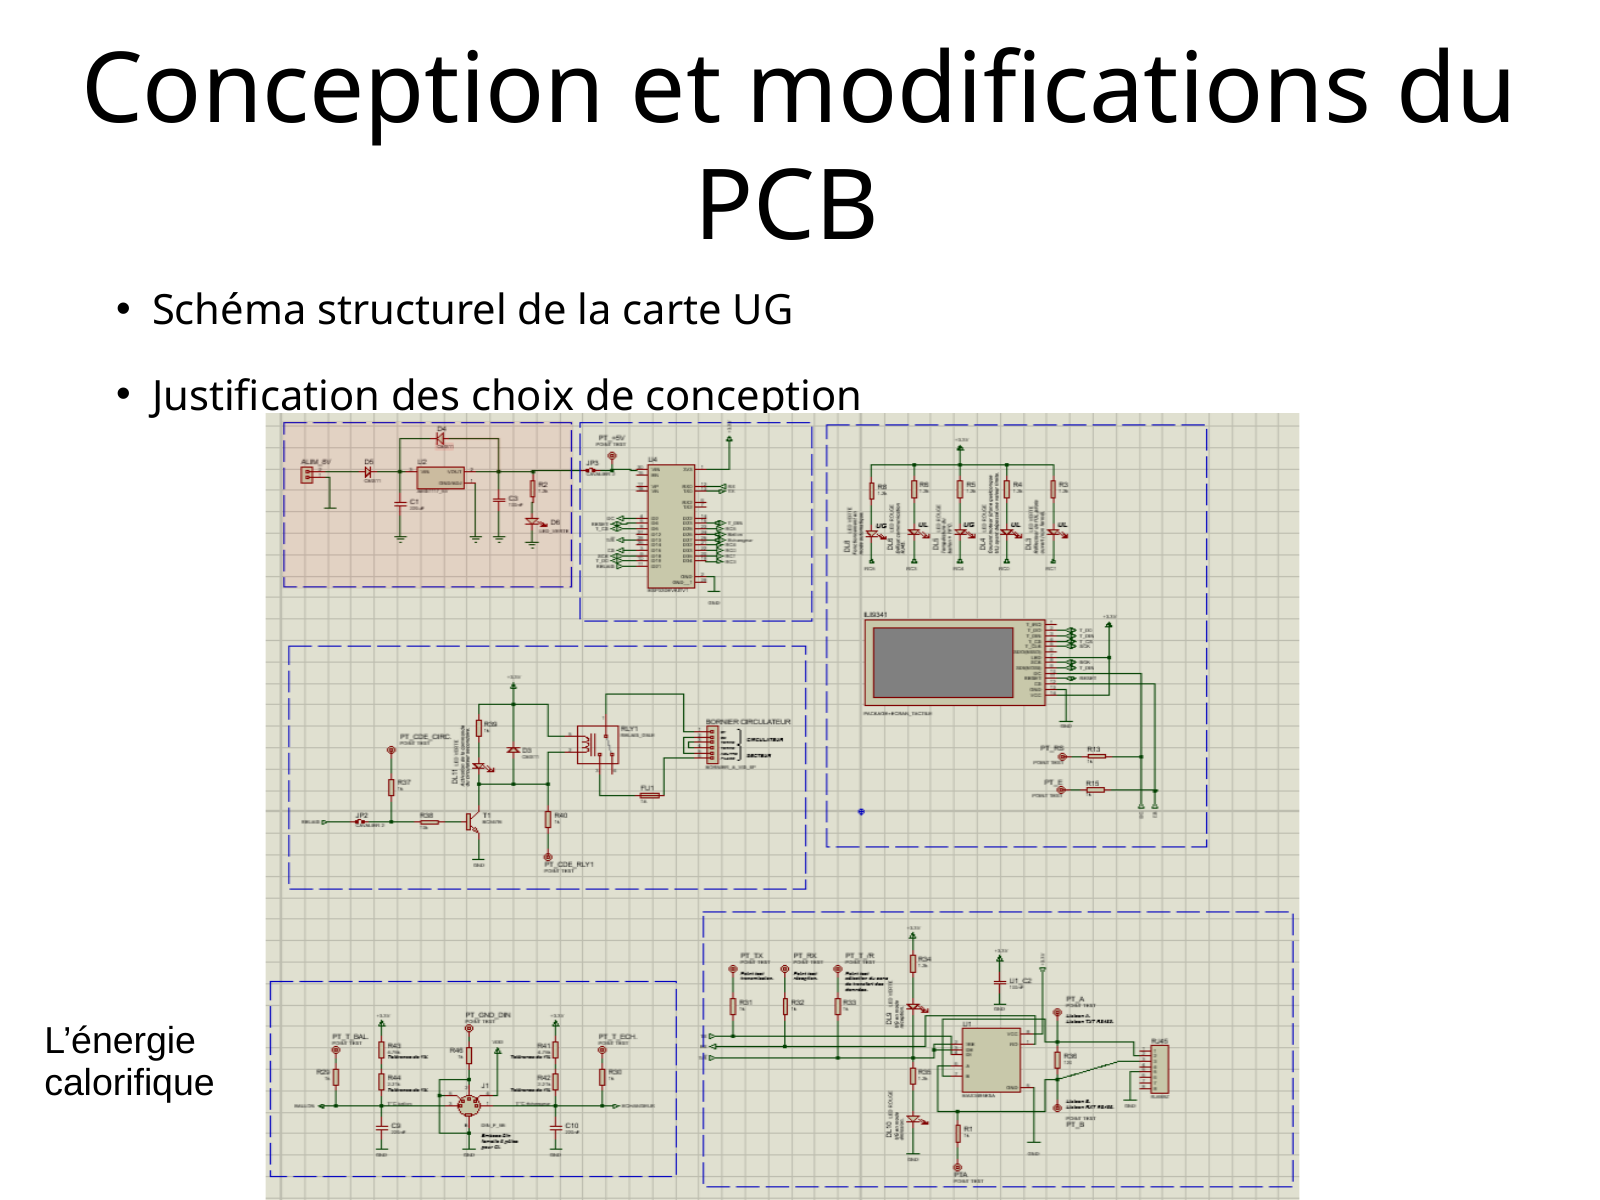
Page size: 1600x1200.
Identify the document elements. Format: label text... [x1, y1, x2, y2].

text_box Schéma structurel de la carte UG Justification des choix de conception [80, 247, 1520, 1013]
text_box L’énergie calorifique [29, 1012, 355, 1200]
text_box Conception et modifications du PCB [80, 36, 1520, 247]
text_box [265, 413, 1300, 1200]
